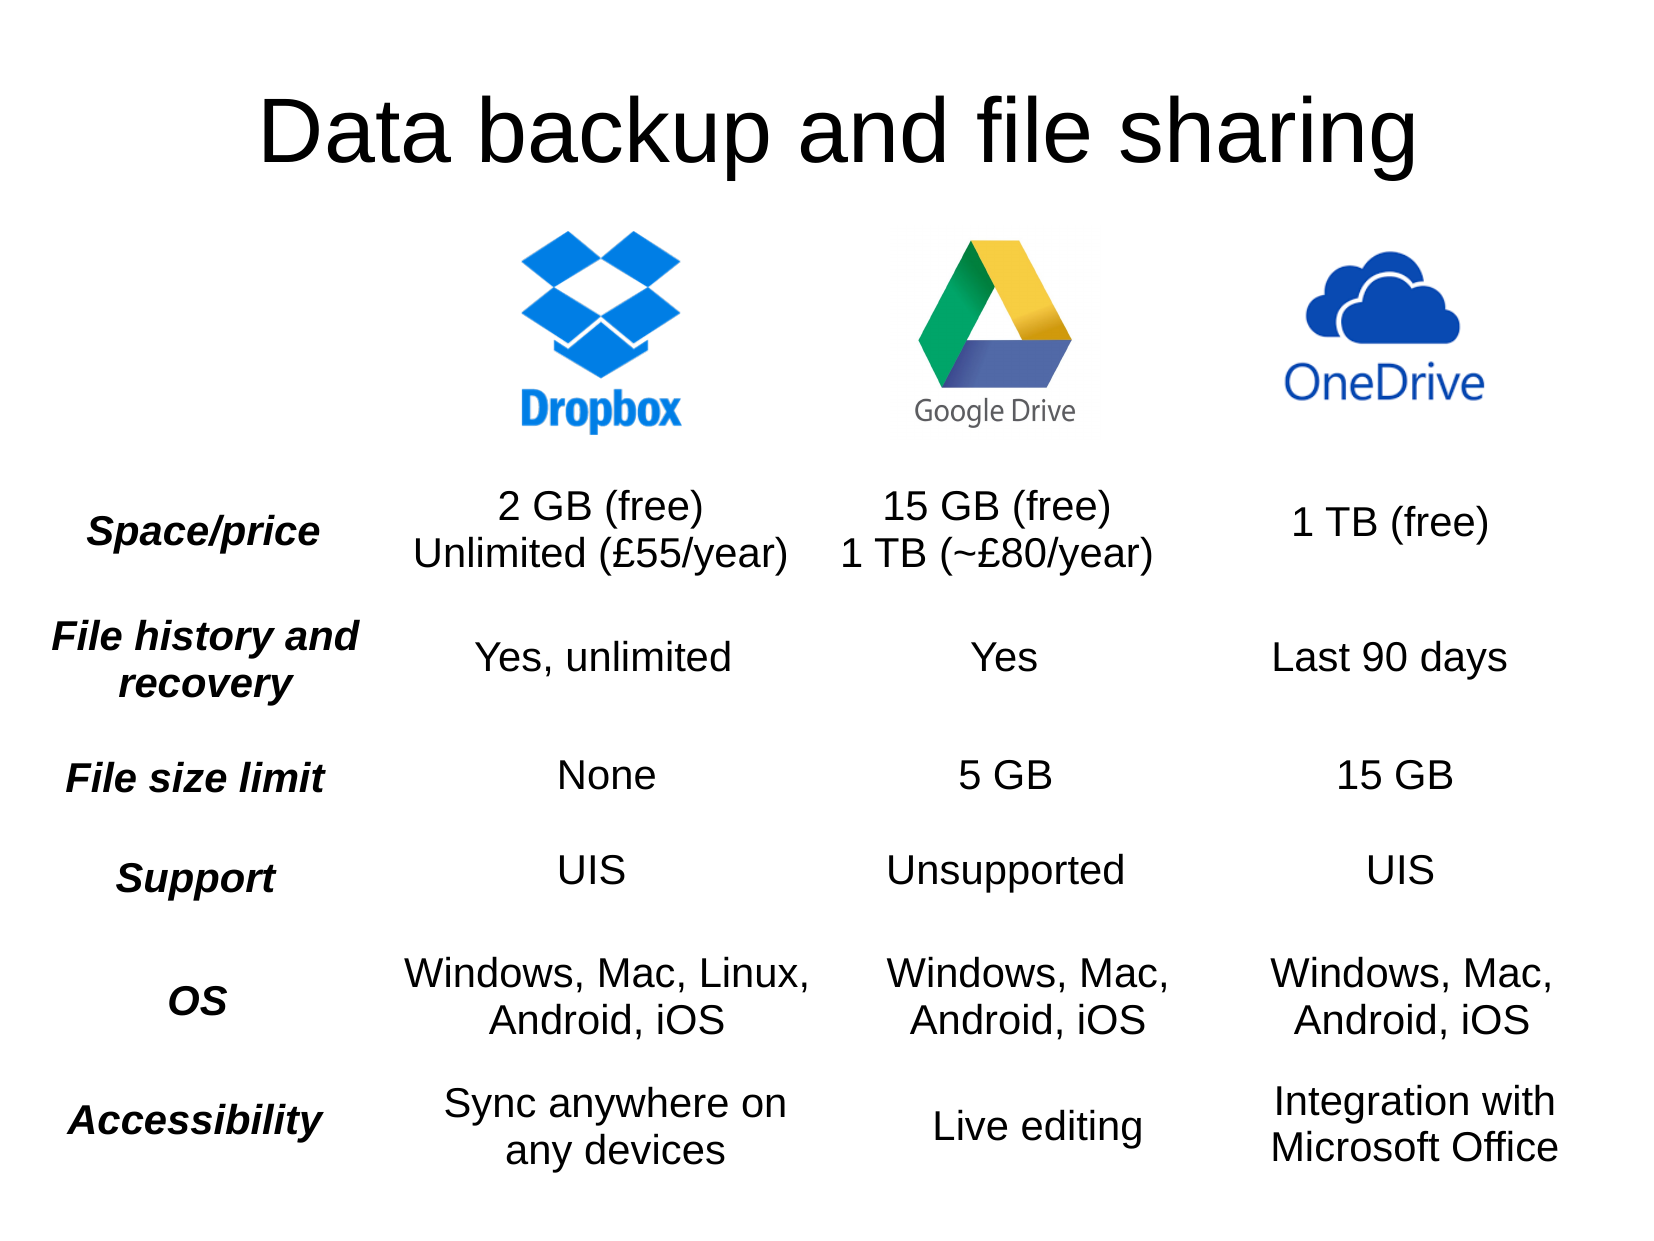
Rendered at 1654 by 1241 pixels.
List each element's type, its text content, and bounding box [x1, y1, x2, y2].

text_box None [556, 751, 676, 799]
text_box Unsupported [886, 846, 1136, 894]
text_box OS [137, 963, 258, 1039]
picture [890, 225, 1101, 440]
text_box Space/price [68, 500, 339, 561]
text_box 5 GB [958, 751, 1054, 799]
title Data backup and file sharing [213, 53, 1466, 208]
picture [1280, 246, 1490, 412]
text_box 15 GB (free) 1 TB (~£80/year) [830, 476, 1164, 582]
text_box Integration with Microsoft Office [1256, 1076, 1574, 1171]
text_box Windows, Mac, Linux, Android, iOS [401, 949, 813, 1044]
text_box Yes [970, 633, 1050, 681]
text_box Last 90 days [1271, 633, 1550, 681]
text_box Live editing [921, 1096, 1155, 1157]
text_box Accessibility [45, 1082, 346, 1158]
text_box Windows, Mac, Android, iOS [874, 949, 1183, 1044]
text_box File history and recovery [33, 612, 378, 707]
text_box Windows, Mac, Android, iOS [1258, 949, 1567, 1044]
text_box Support [98, 840, 294, 916]
text_box 2 GB (free) Unlimited (£55/year) [390, 476, 811, 582]
text_box File size limit [45, 740, 346, 816]
text_box Yes, unlimited [474, 633, 760, 681]
text_box UIS [556, 846, 633, 894]
picture [521, 231, 682, 436]
text_box Sync anywhere on any devices [443, 1079, 789, 1174]
text_box UIS [1365, 846, 1442, 894]
text_box 1 TB (free) [1291, 492, 1502, 553]
text_box 15 GB [1336, 751, 1477, 799]
